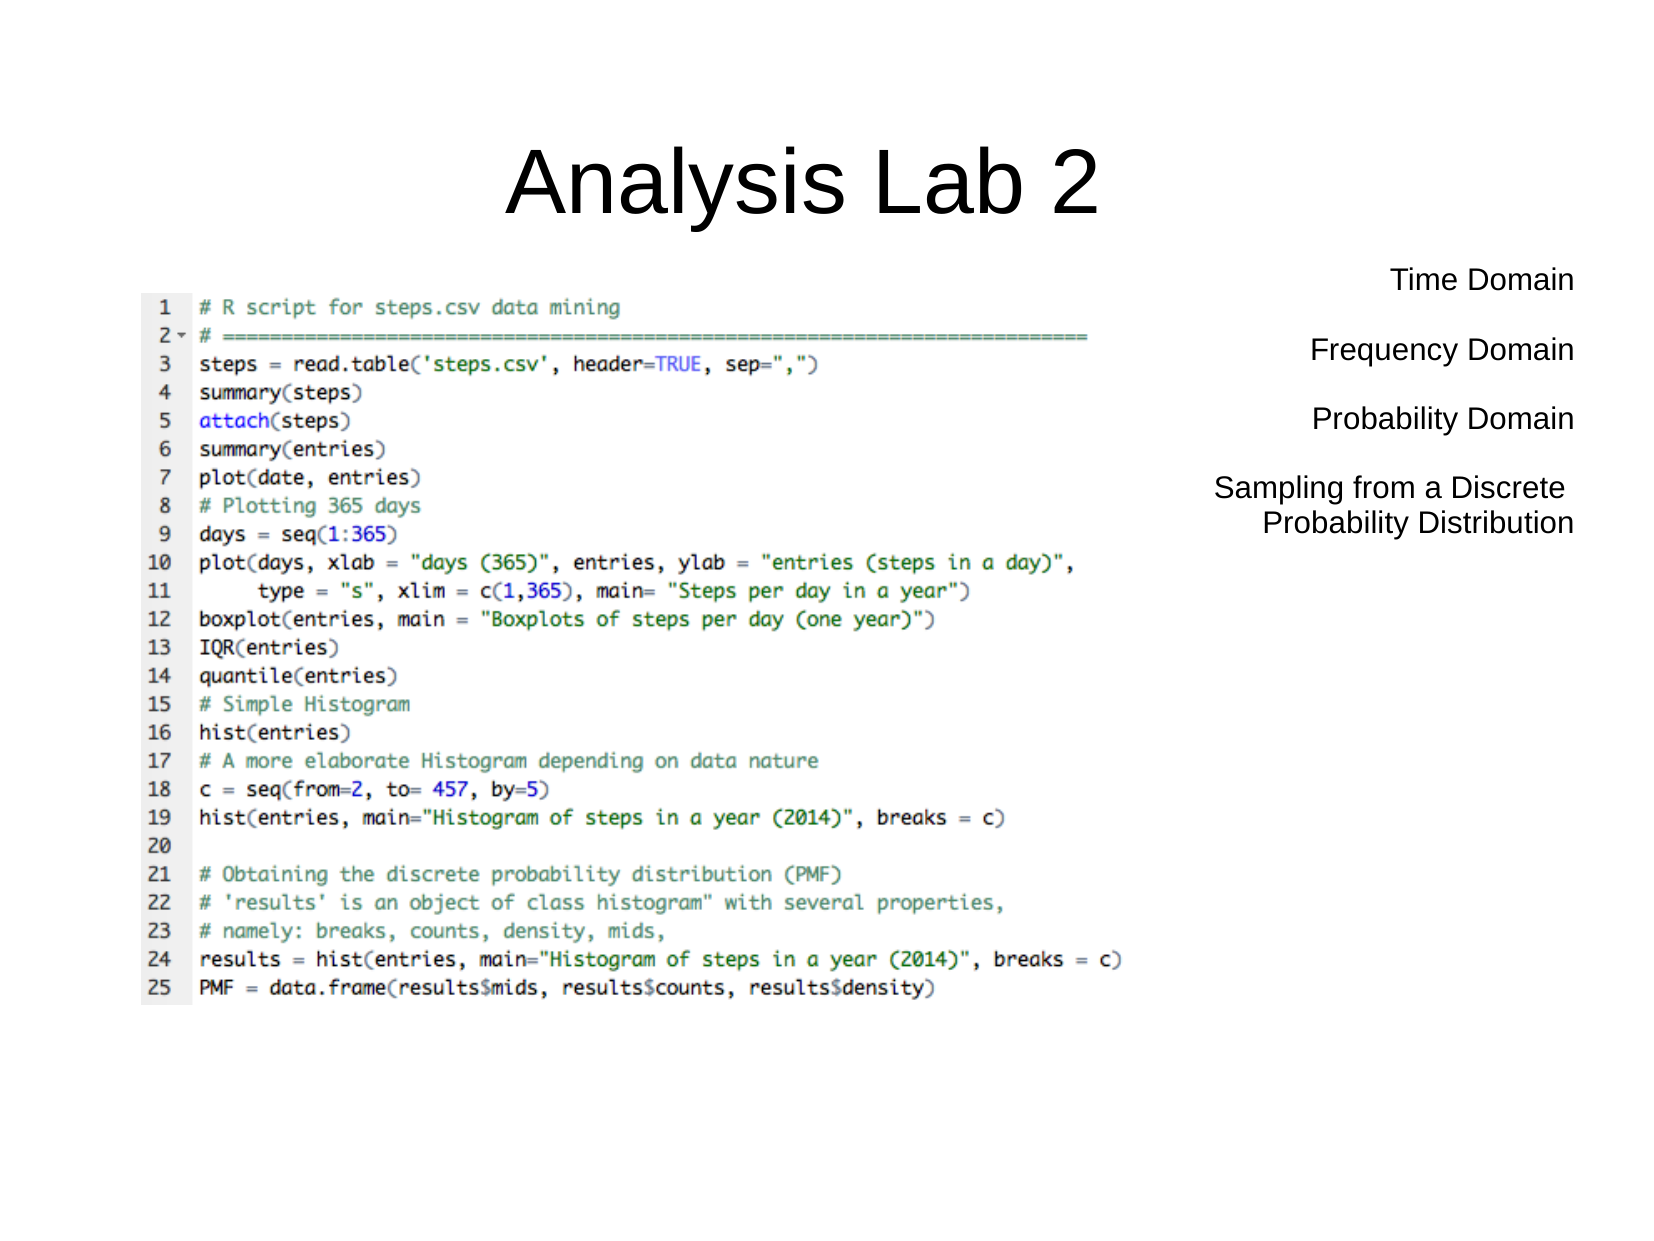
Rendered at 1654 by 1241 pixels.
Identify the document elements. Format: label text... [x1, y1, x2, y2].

title Analysis Lab 2 [60, 77, 1549, 286]
text_box Time Domain Frequency Domain Probability Domain Sampling from a Discrete Probability Distribution [705, 255, 1591, 548]
picture [141, 293, 1141, 1006]
